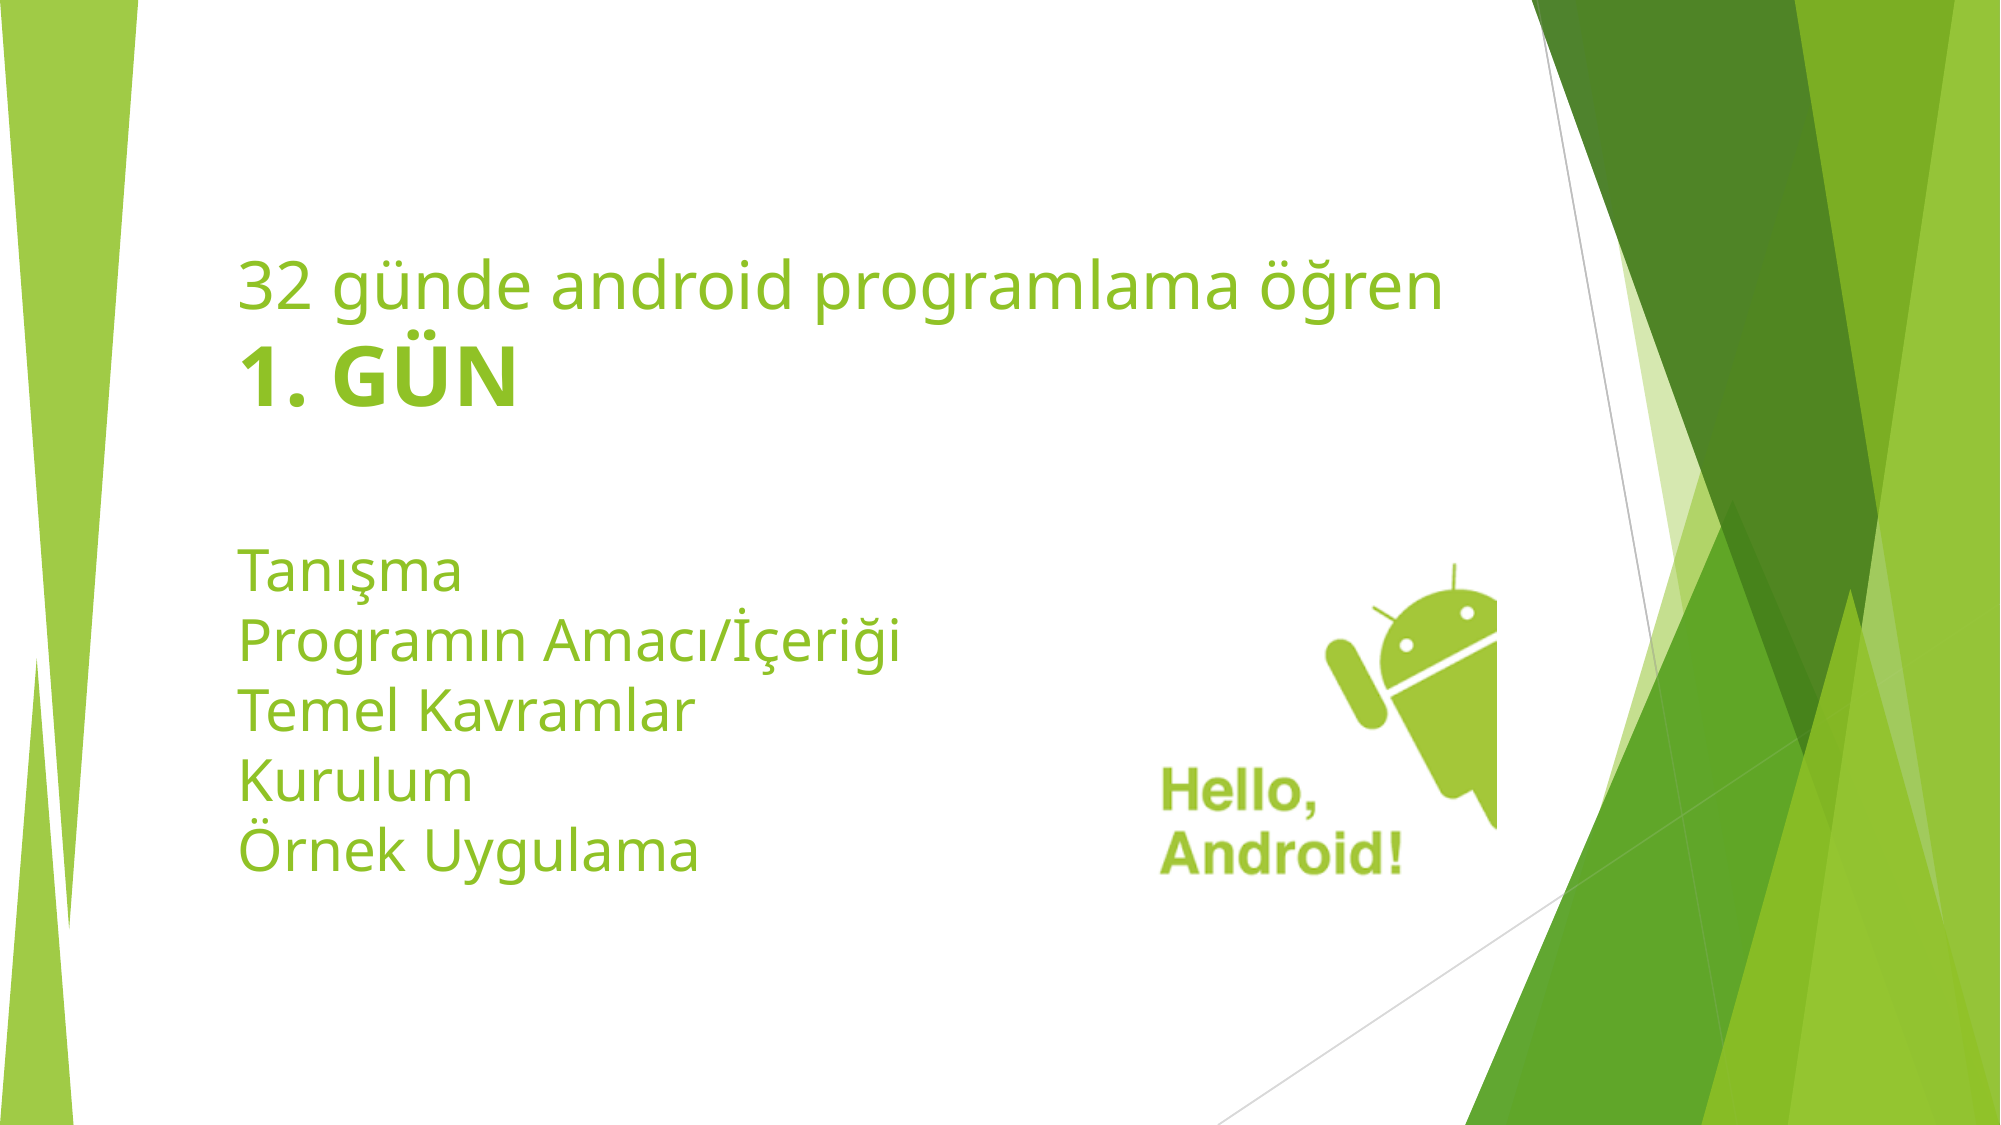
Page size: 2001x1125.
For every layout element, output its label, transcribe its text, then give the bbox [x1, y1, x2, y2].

picture [1145, 554, 1497, 906]
subtitle Tanışma Programın Amacı/İçeriği Temel Kavramlar Kurulum Örnek Uygulama [222, 525, 1497, 935]
title 32 günde android programlama öğren 1. GÜN [222, 235, 1497, 506]
